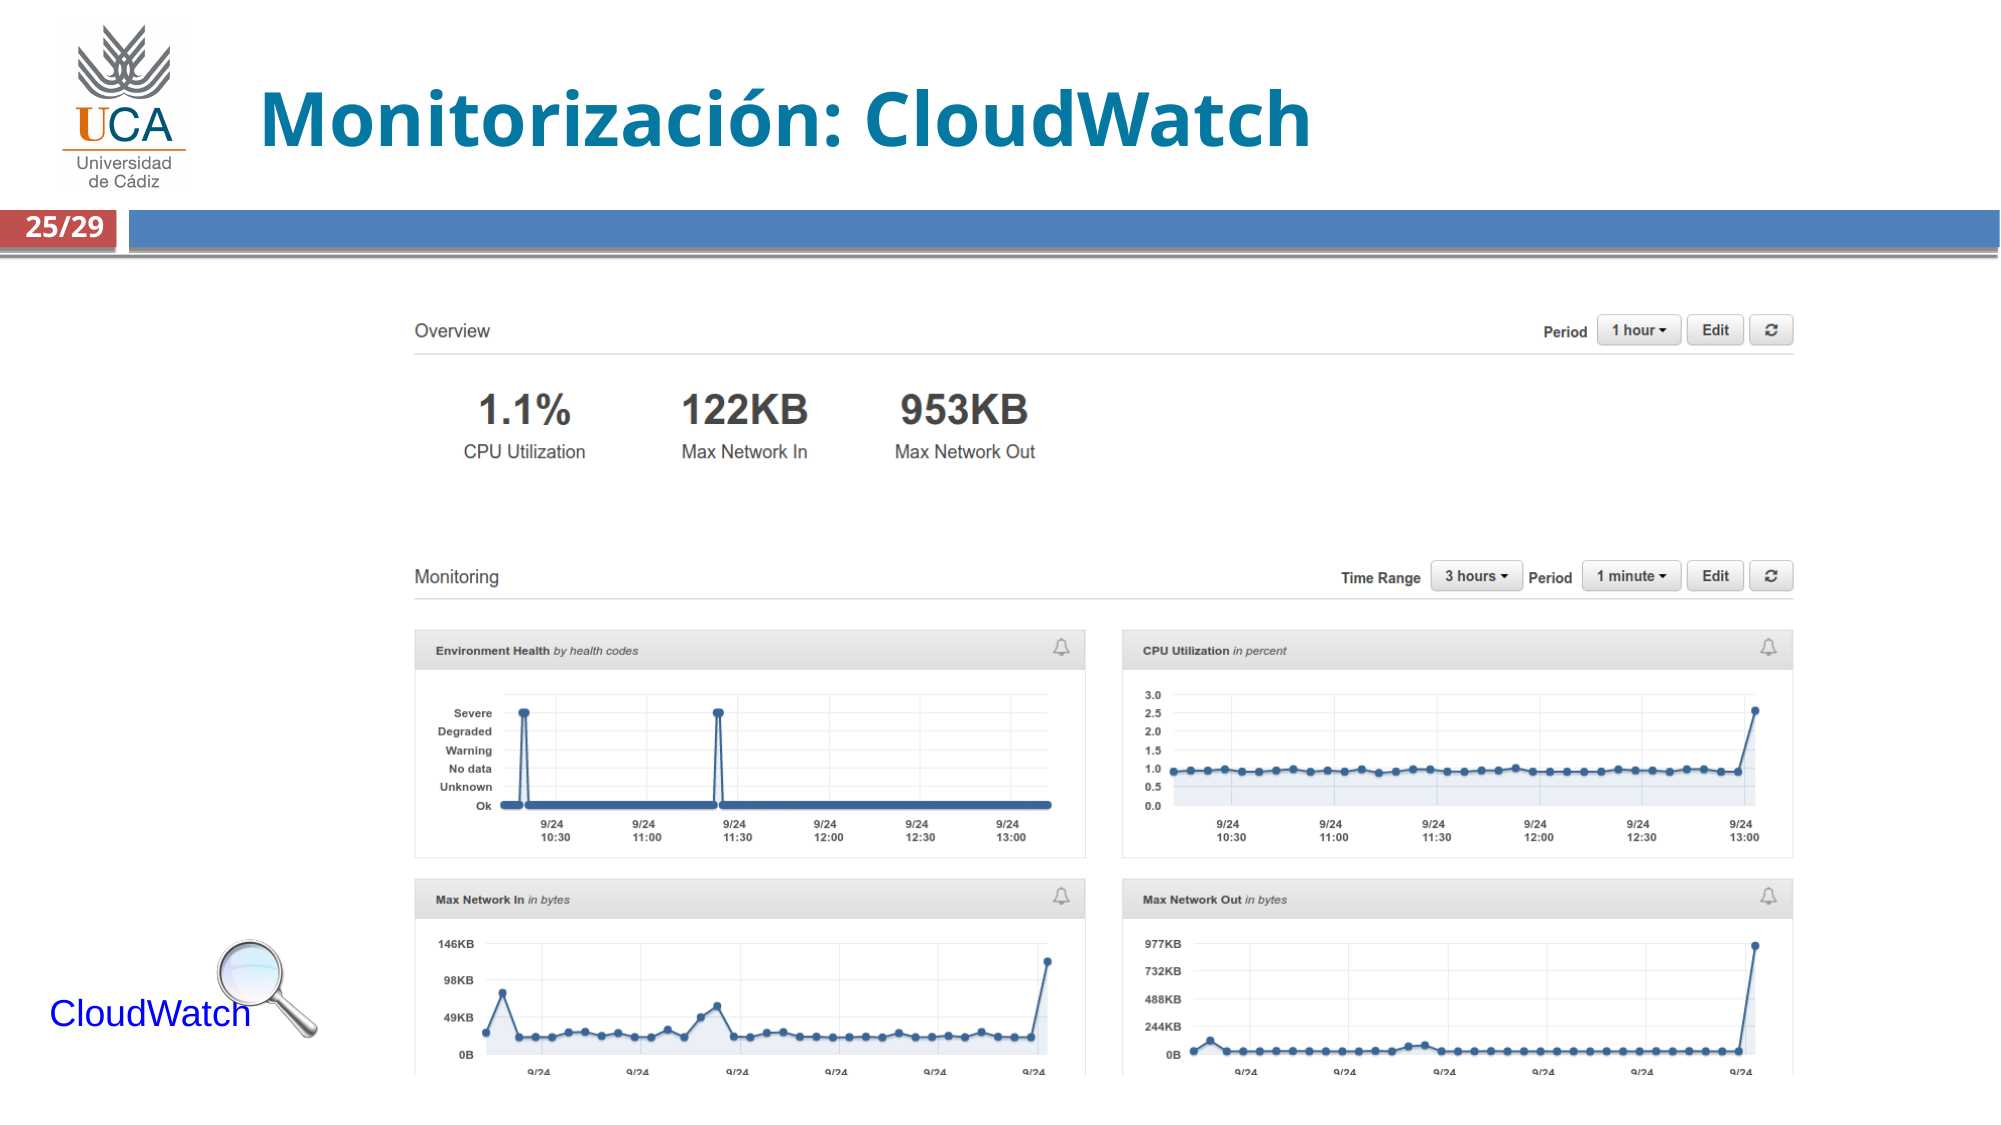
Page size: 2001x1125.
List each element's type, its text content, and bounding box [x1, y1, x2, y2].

picture [58, 22, 190, 191]
text_box CloudWatch [34, 981, 284, 1052]
text_box <número>/29 [0, 196, 130, 260]
picture [347, 290, 1843, 1075]
text_box Monitorización: CloudWatch [243, 44, 1925, 188]
picture [216, 937, 319, 1040]
